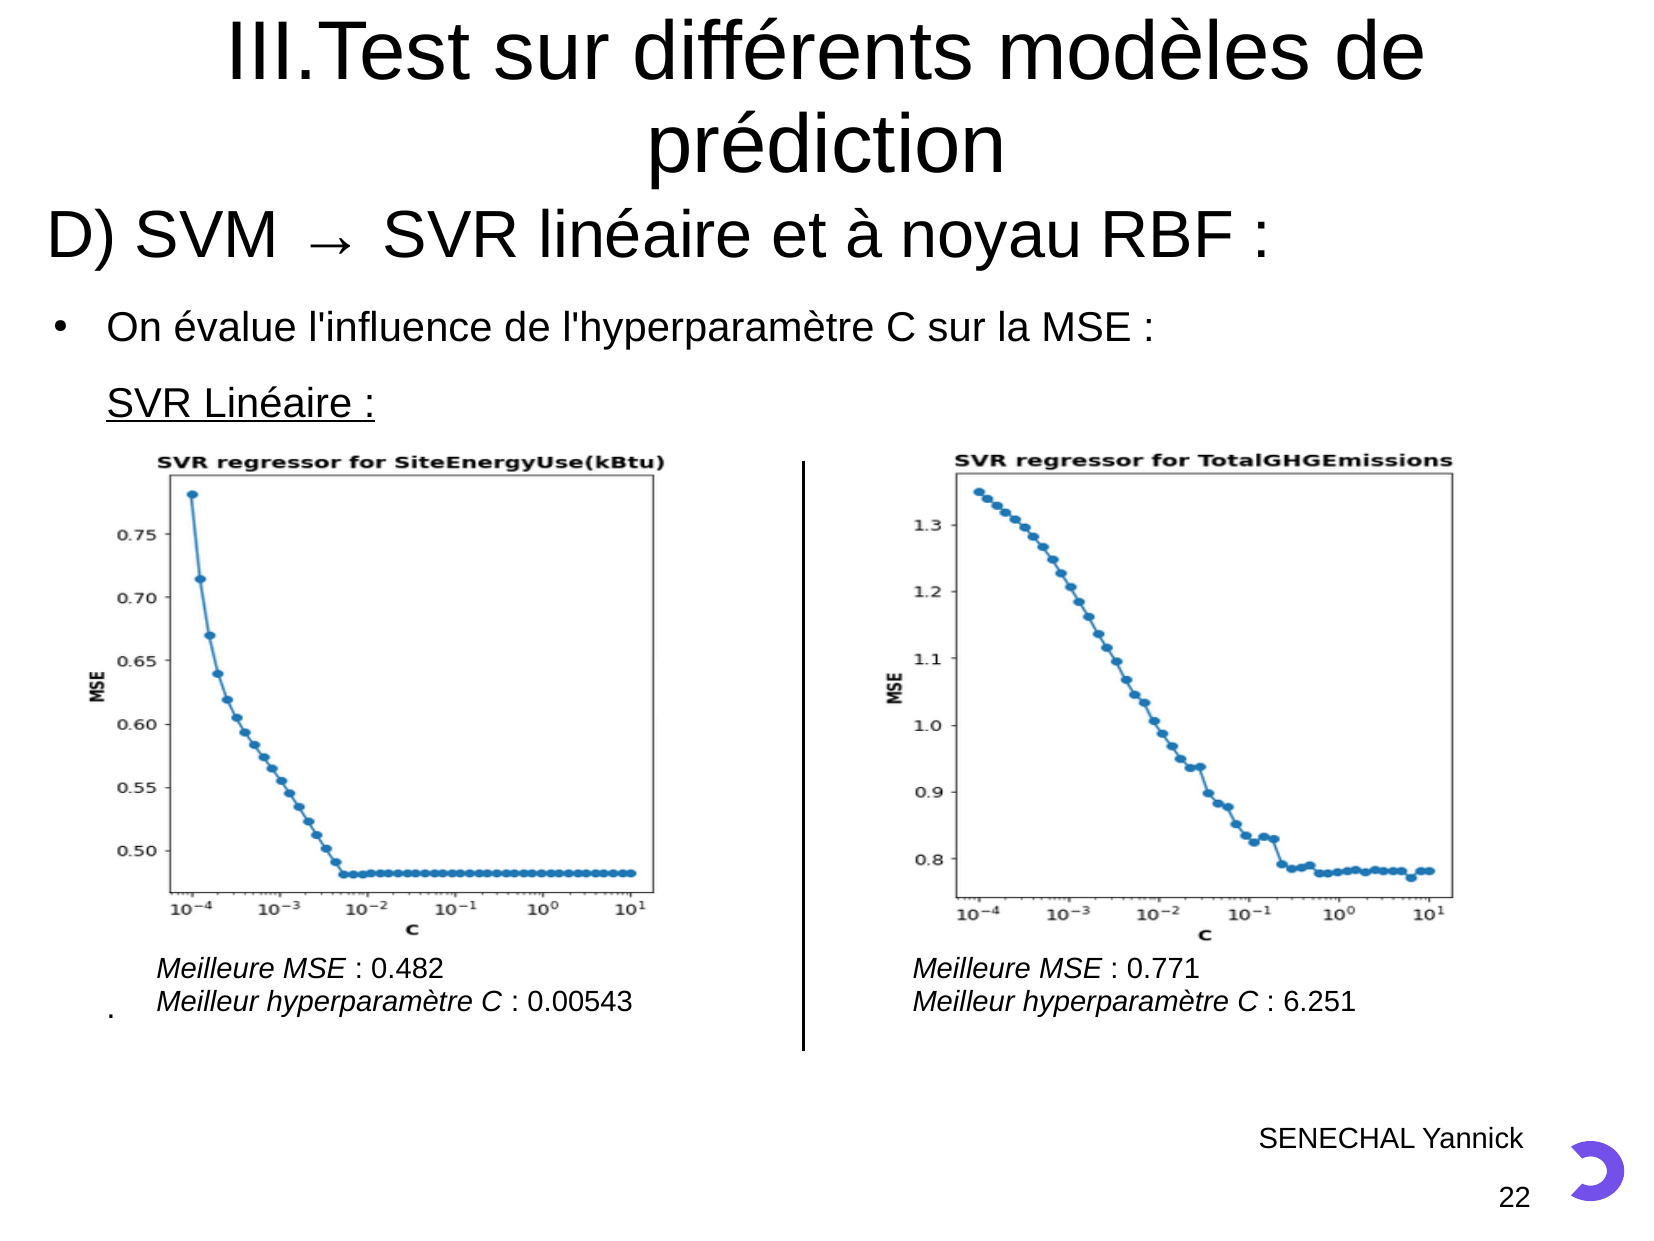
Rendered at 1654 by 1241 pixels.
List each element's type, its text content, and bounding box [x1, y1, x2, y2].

text_box Meilleure MSE : 0.482 Meilleur hyperparamètre C : 0.00543 [141, 944, 815, 1099]
title III.Test sur différents modèles de prédiction [82, 0, 1571, 201]
list On évalue l'influence de l'hyperparamètre C sur la MSE : SVR Linéaire : . [35, 303, 1524, 1241]
list D) SVM → SVR linéaire et à noyau RBF : [0, 197, 1464, 1016]
picture [881, 448, 1477, 945]
text_box Meilleure MSE : 0.771 Meilleur hyperparamètre C : 6.251 [897, 944, 1571, 1099]
picture [82, 450, 674, 945]
picture [1539, 1125, 1642, 1217]
